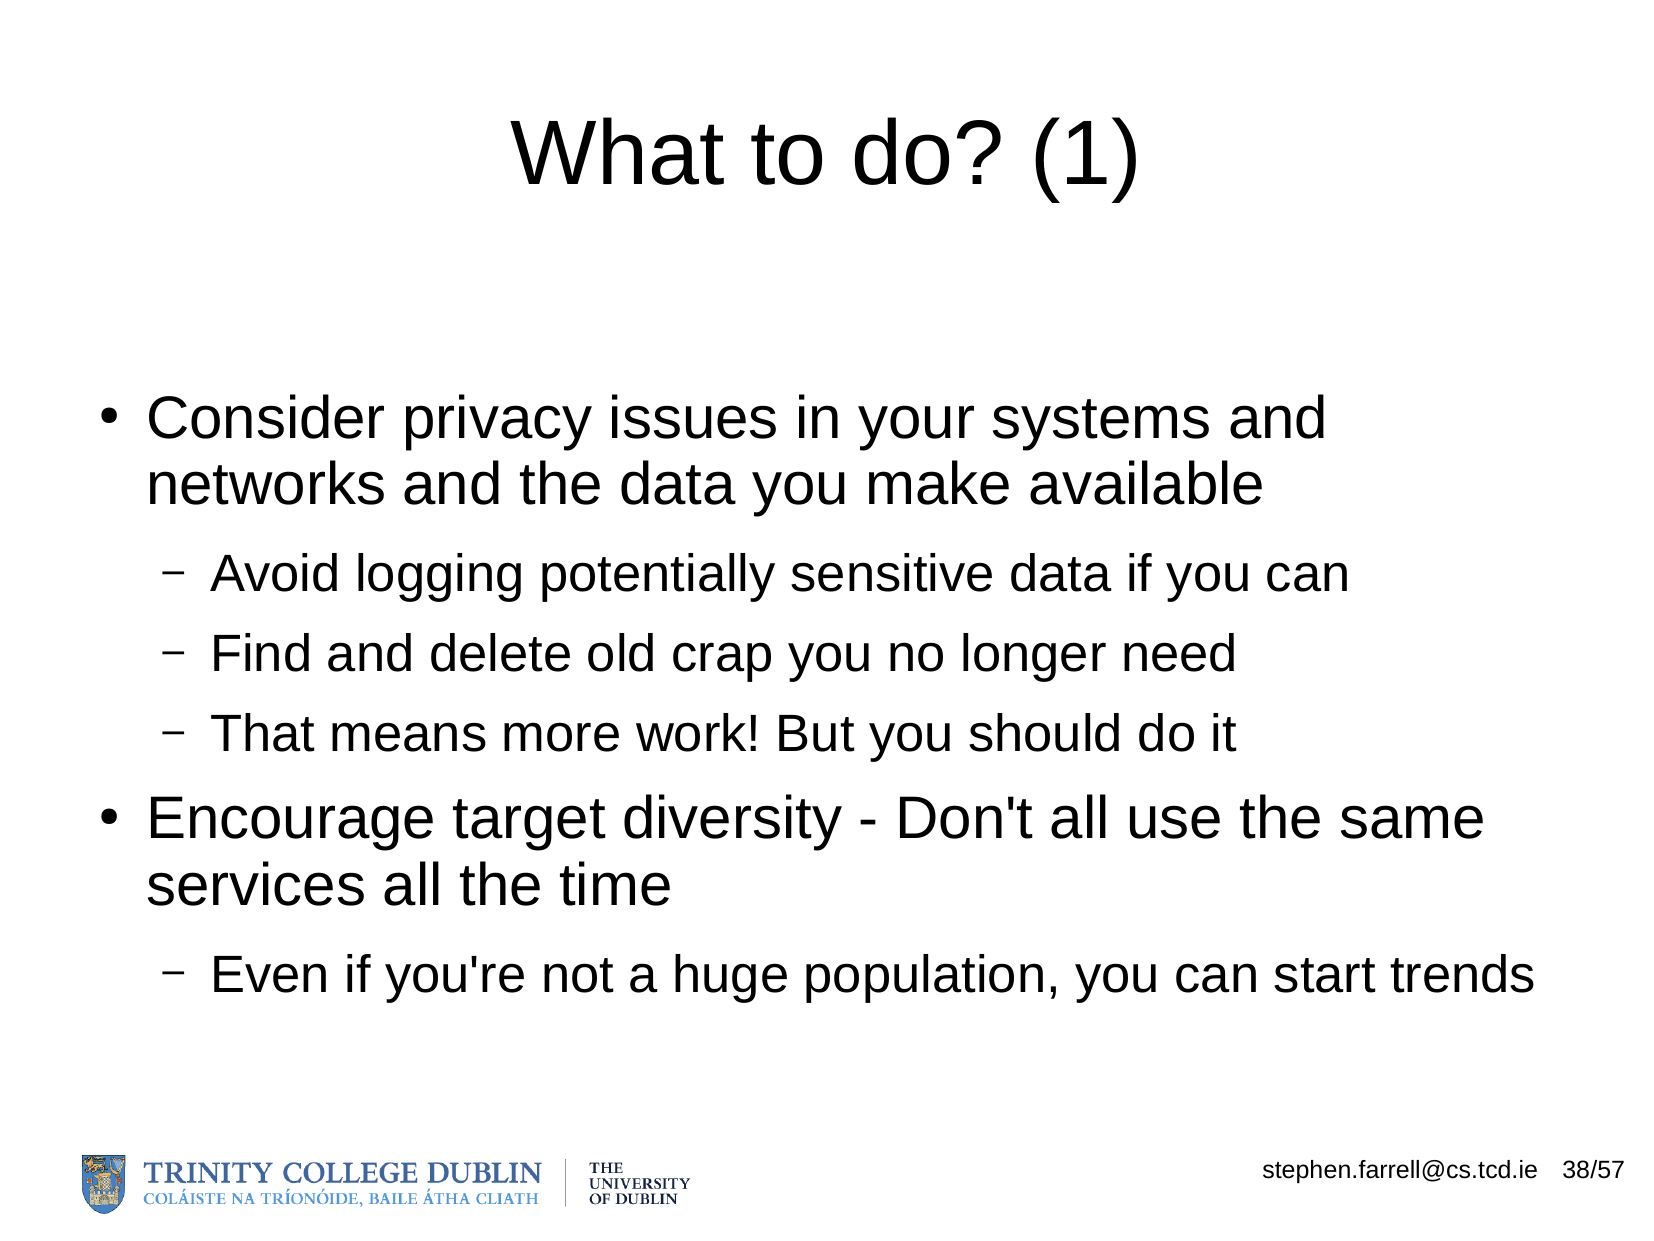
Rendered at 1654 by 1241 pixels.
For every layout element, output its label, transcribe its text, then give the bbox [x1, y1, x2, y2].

picture [82, 1155, 694, 1214]
title What to do? (1) [82, 49, 1571, 257]
list Consider privacy issues in your systems and networks and the data you make available Avoid logging potentially sensitive data if you can Find and delete old crap you no longer need That means more work! But you should do it Encourage target diversity - Don't all use the same services all the time Even if you're not a huge population, you can start trends [82, 290, 1571, 1010]
